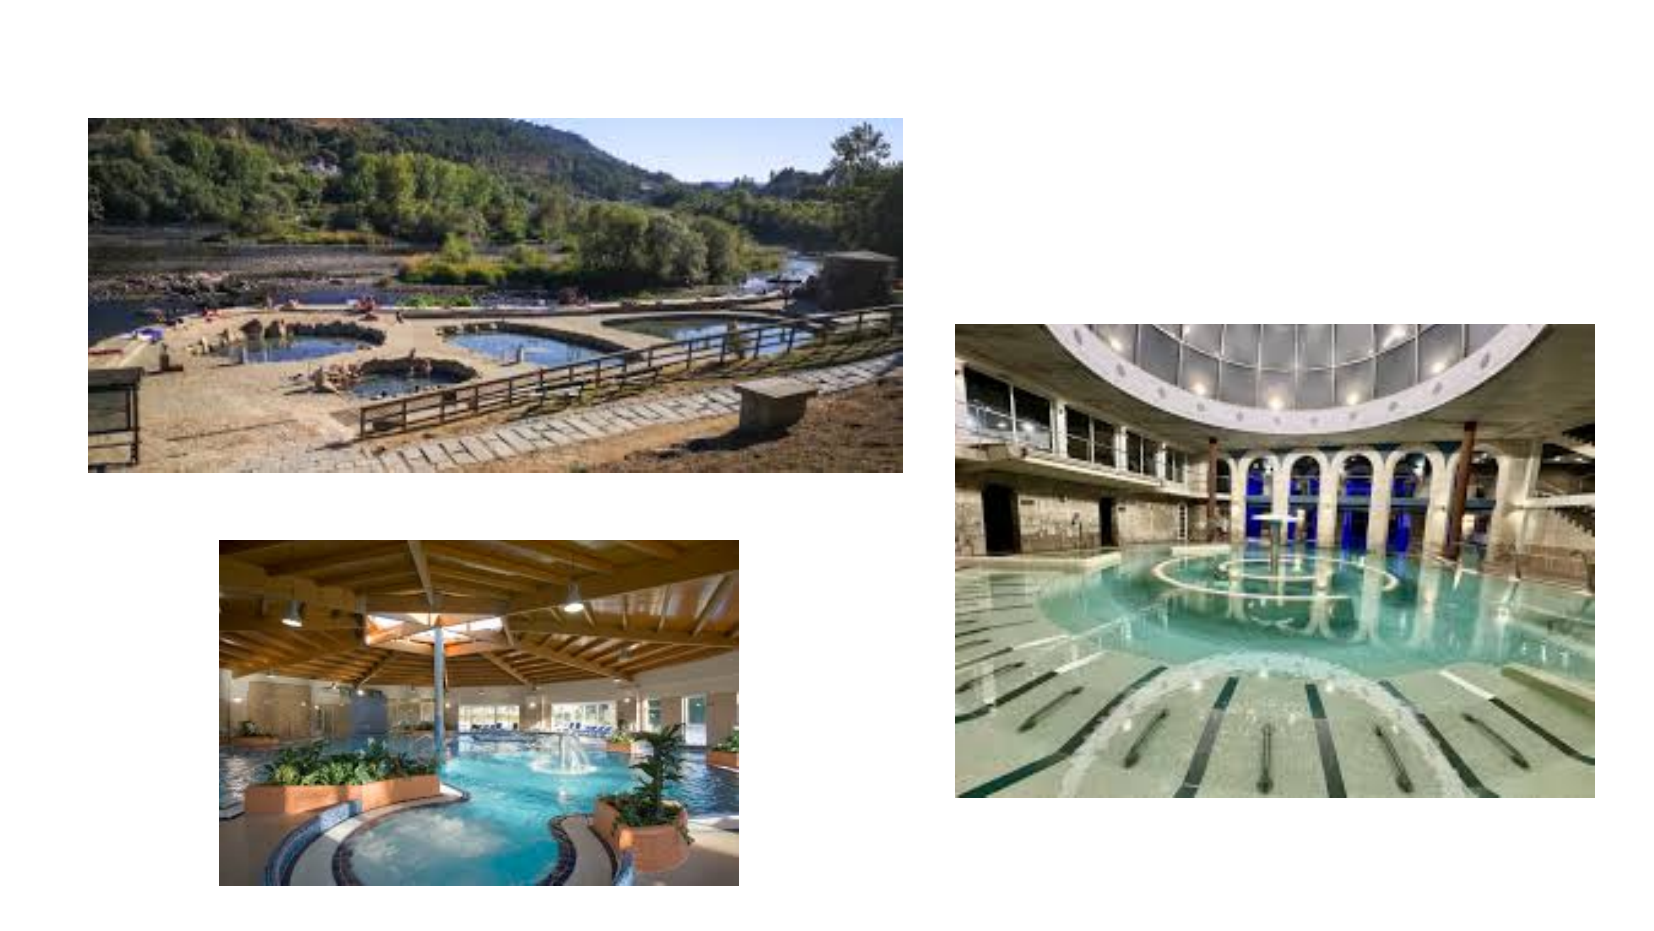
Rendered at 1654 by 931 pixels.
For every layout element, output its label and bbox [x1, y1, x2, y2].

picture [88, 118, 903, 473]
picture [955, 324, 1595, 798]
picture [219, 540, 739, 886]
